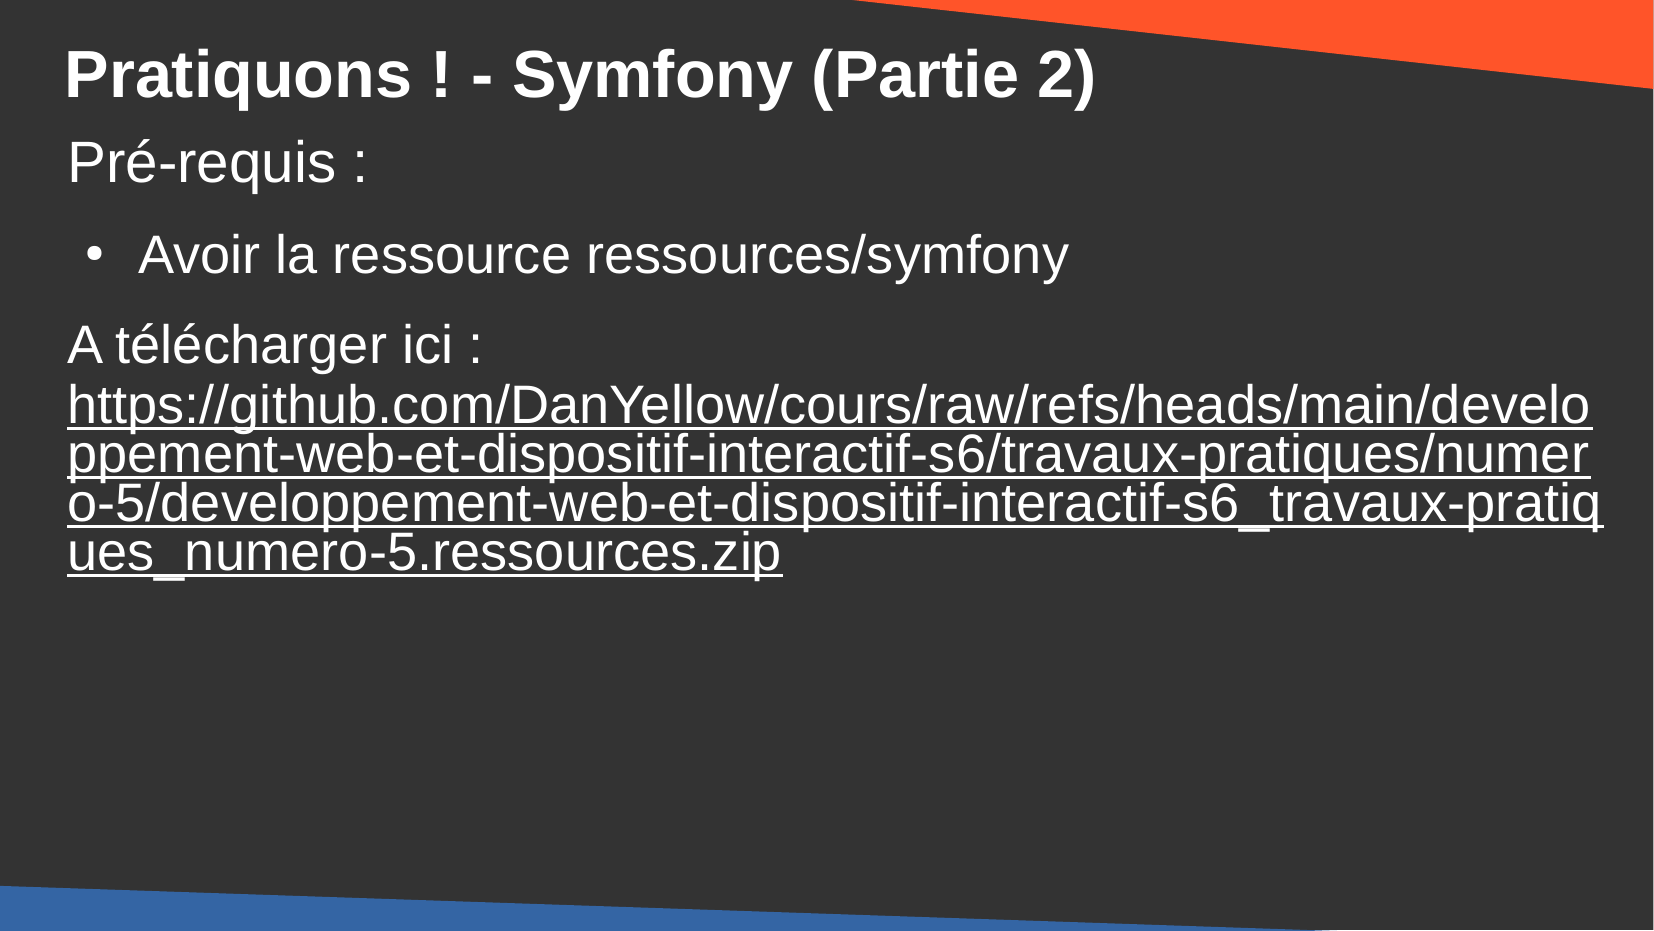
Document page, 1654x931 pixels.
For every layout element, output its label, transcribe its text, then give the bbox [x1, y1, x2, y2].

list Pré-requis : Avoir la ressource ressources/symfony A télécharger ici : https://github.com/DanYellow/cours/raw/refs/heads/main/developpement-web-et-dispositif-interactif-s6/travaux-pratiques/numero-5/developpement-web-et-dispositif-interactif-s6_travaux-pratiques_numero-5.ressources.zip [67, 129, 1607, 715]
text_box [852, 0, 1654, 89]
text_box [0, 885, 1337, 931]
title Pratiquons ! - Symfony (Partie 2) [64, 37, 1553, 114]
